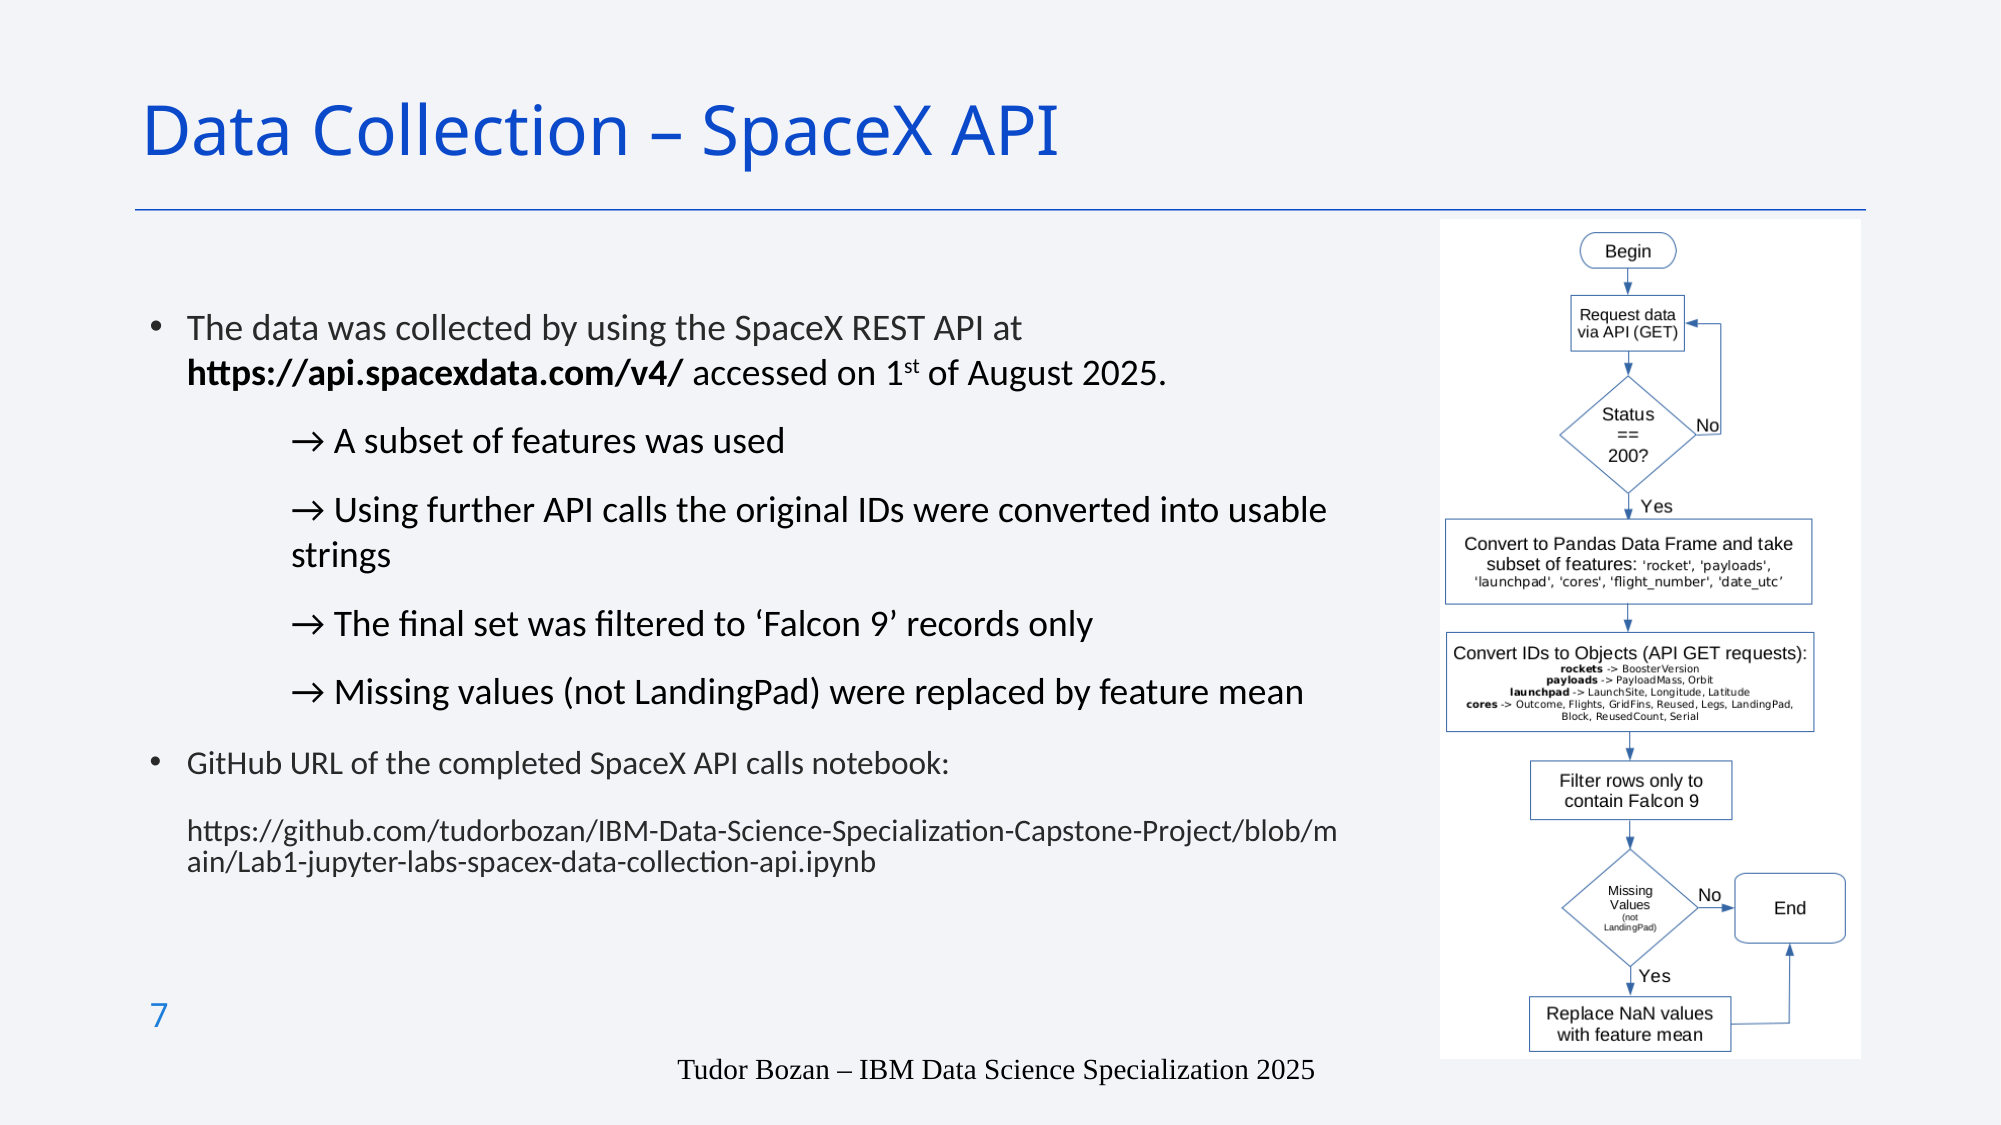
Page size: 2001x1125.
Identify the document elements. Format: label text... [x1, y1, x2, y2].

text_box <number> [135, 989, 585, 1050]
text_box Data Collection – SpaceX API [126, 88, 1852, 179]
text_box The data was collected by using the SpaceX REST API at https://api.spacexdata.com/v4/ accessed on 1st of August 2025. → A subset of features was used → Using further API calls the original IDs were converted into usable strings → The final set was filtered to ‘Falcon 9’ records only → Missing values (not LandingPad) were replaced by feature mean GitHub URL of the completed SpaceX API calls notebook: https://github.com/tudorbozan/IBM-Data-Science-Specialization-Capstone-Project/blob/main/Lab1-jupyter-labs-spacex-data-collection-api.ipynb [134, 295, 1365, 989]
picture [0, 0, 2001, 1125]
